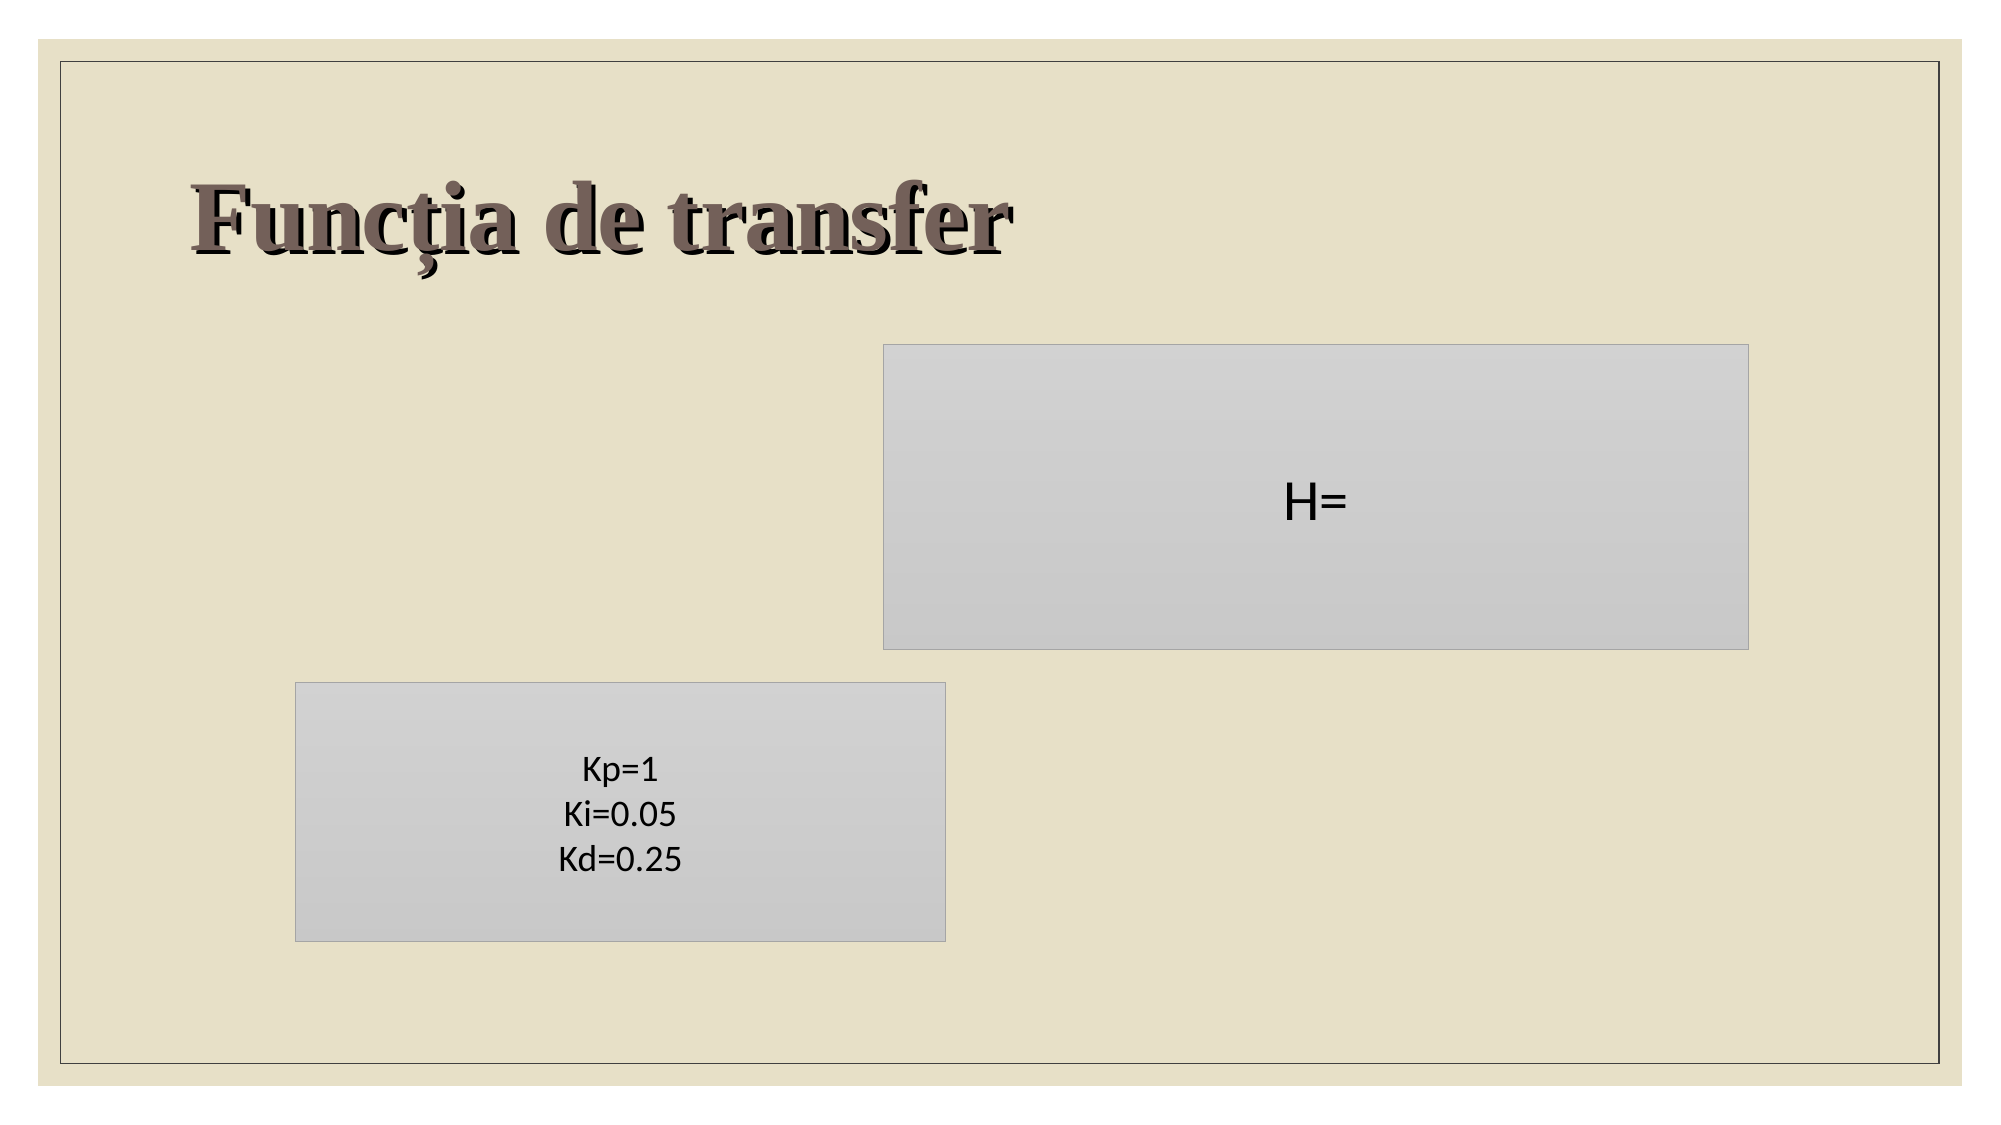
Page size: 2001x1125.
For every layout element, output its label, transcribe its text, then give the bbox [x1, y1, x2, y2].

list [174, 345, 1825, 991]
title Funcția de transfer [174, 105, 1825, 331]
text_box H= [884, 345, 1749, 649]
text_box Kp=1 Ki=0.05 Kd=0.25 [296, 682, 946, 941]
